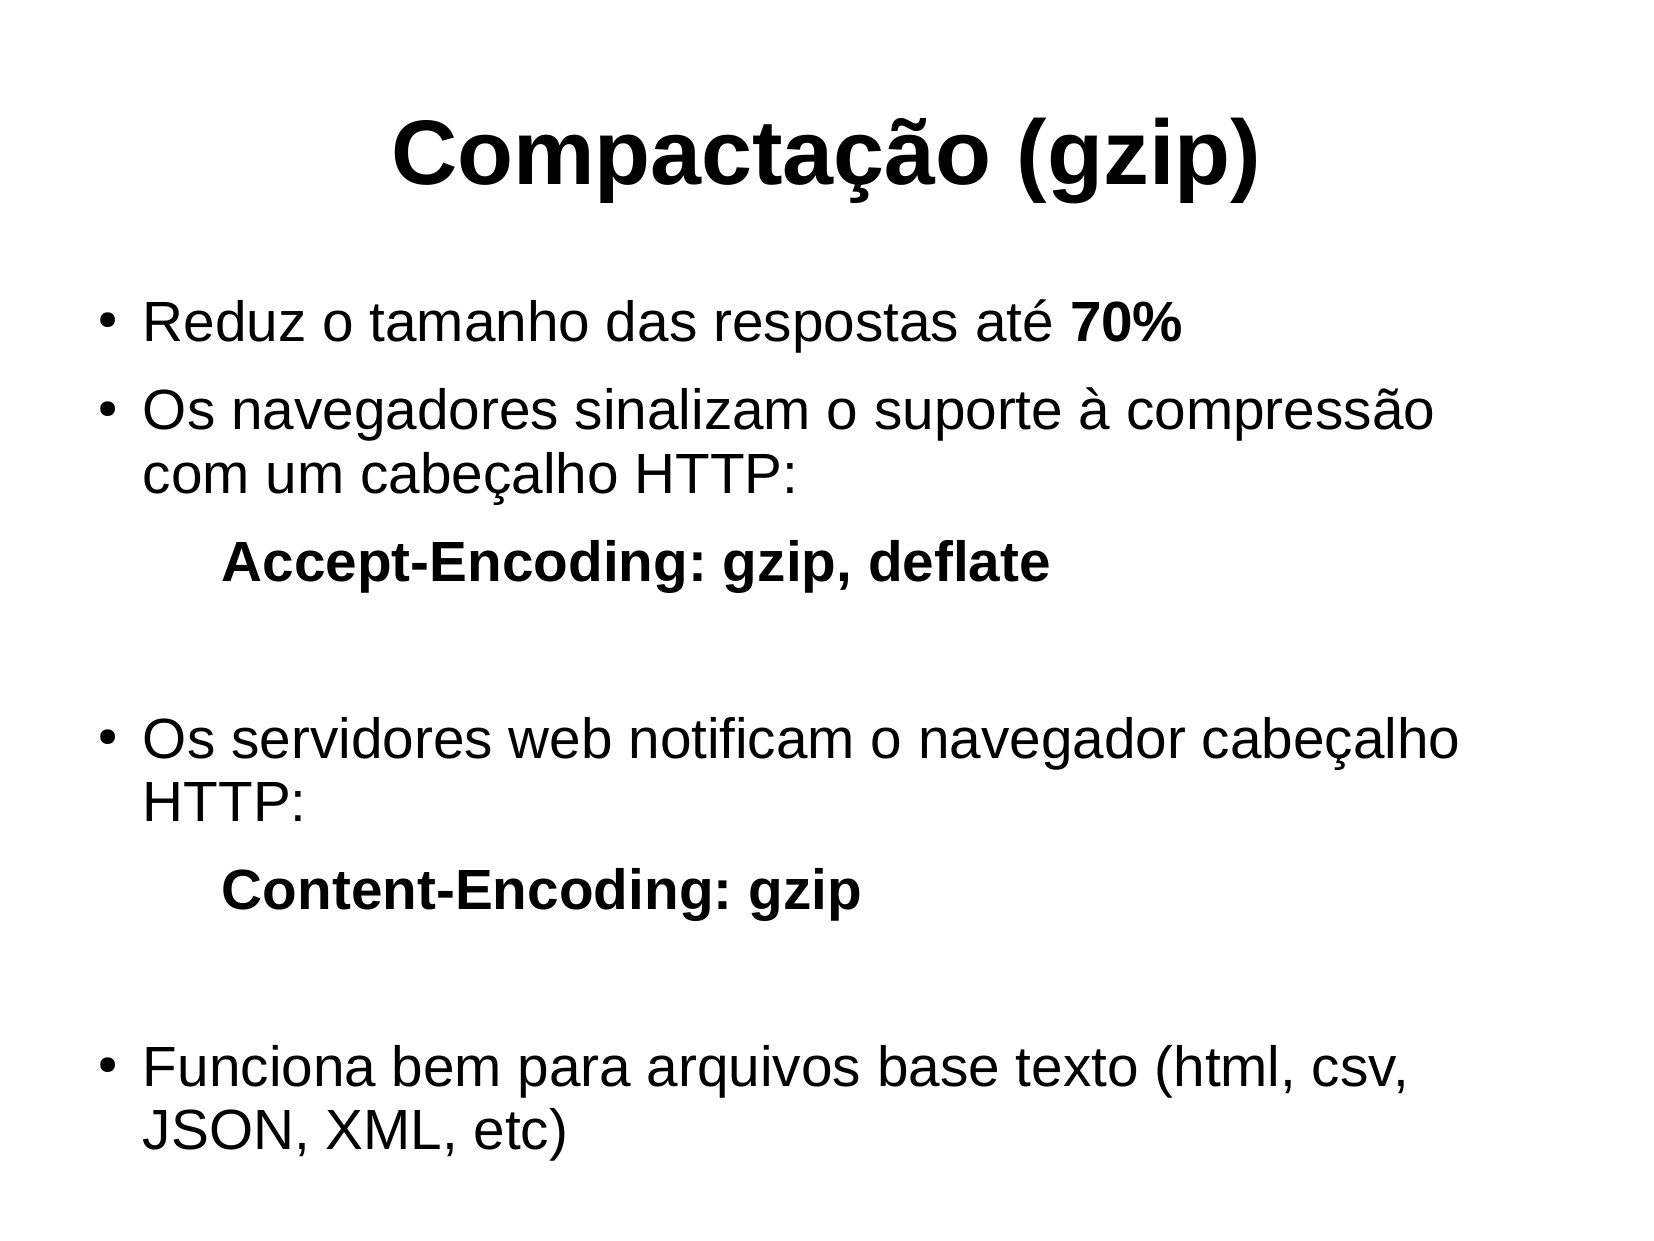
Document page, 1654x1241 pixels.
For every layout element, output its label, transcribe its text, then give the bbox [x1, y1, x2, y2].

list Reduz o tamanho das respostas até 70% Os navegadores sinalizam o suporte à compressão com um cabeçalho HTTP: Accept-Encoding: gzip, deflate Os servidores web notificam o navegador cabeçalho HTTP: Content-Encoding: gzip Funciona bem para arquivos base texto (html, csv, JSON, XML, etc) [82, 290, 1538, 1170]
title Compactação (gzip) [82, 49, 1571, 257]
